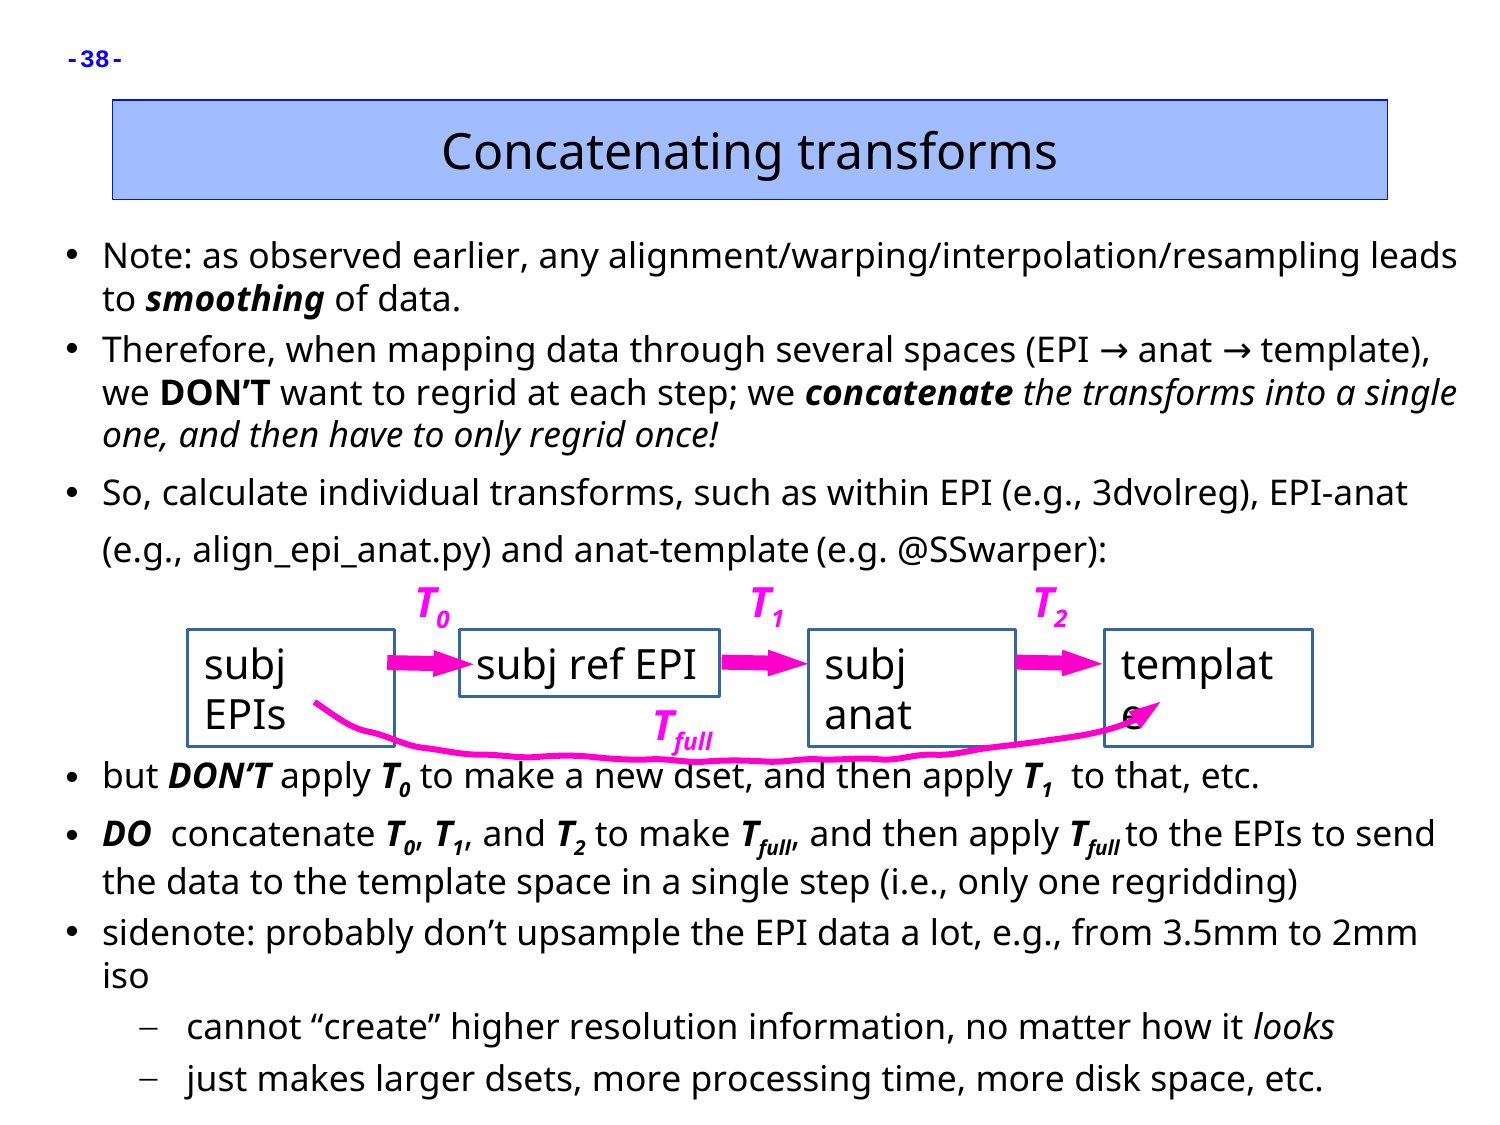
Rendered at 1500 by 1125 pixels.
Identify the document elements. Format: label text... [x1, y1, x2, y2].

text_box T2 [1015, 566, 1106, 642]
text_box Tfull [635, 689, 745, 765]
text_box T1 [732, 566, 823, 642]
text_box subj anat [808, 629, 1016, 697]
text_box Concatenating transforms [112, 99, 1388, 200]
text_box template [1104, 629, 1313, 697]
text_box T0 [398, 567, 488, 643]
text_box subj EPIs [187, 629, 395, 697]
text_box subj ref EPI [459, 629, 720, 697]
text_box Note: as observed earlier, any alignment/warping/interpolation/resampling leads to smoothing of data. Therefore, when mapping data through several spaces (EPI → anat → template), we DON’T want to regrid at each step; we concatenate the transforms into a single one, and then have to only regrid once! So, calculate individual transforms, such as within EPI (e.g., 3dvolreg), EPI-anat (e.g., align_epi_anat.py) and anat-template (e.g. @SSwarper): but DON’T apply T0 to make a new dset, and then apply T1 to that, etc. DO concatenate T0, T1, and T2 to make Tfull, and then apply Tfull to the EPIs to send the data to the template space in a single step (i.e., only one regridding) sidenote: probably don’t upsample the EPI data a lot, e.g., from 3.5mm to 2mm iso cannot “create” higher resolution information, no matter how it looks just makes larger dsets, more processing time, more disk space, etc. [49, 226, 1478, 1107]
